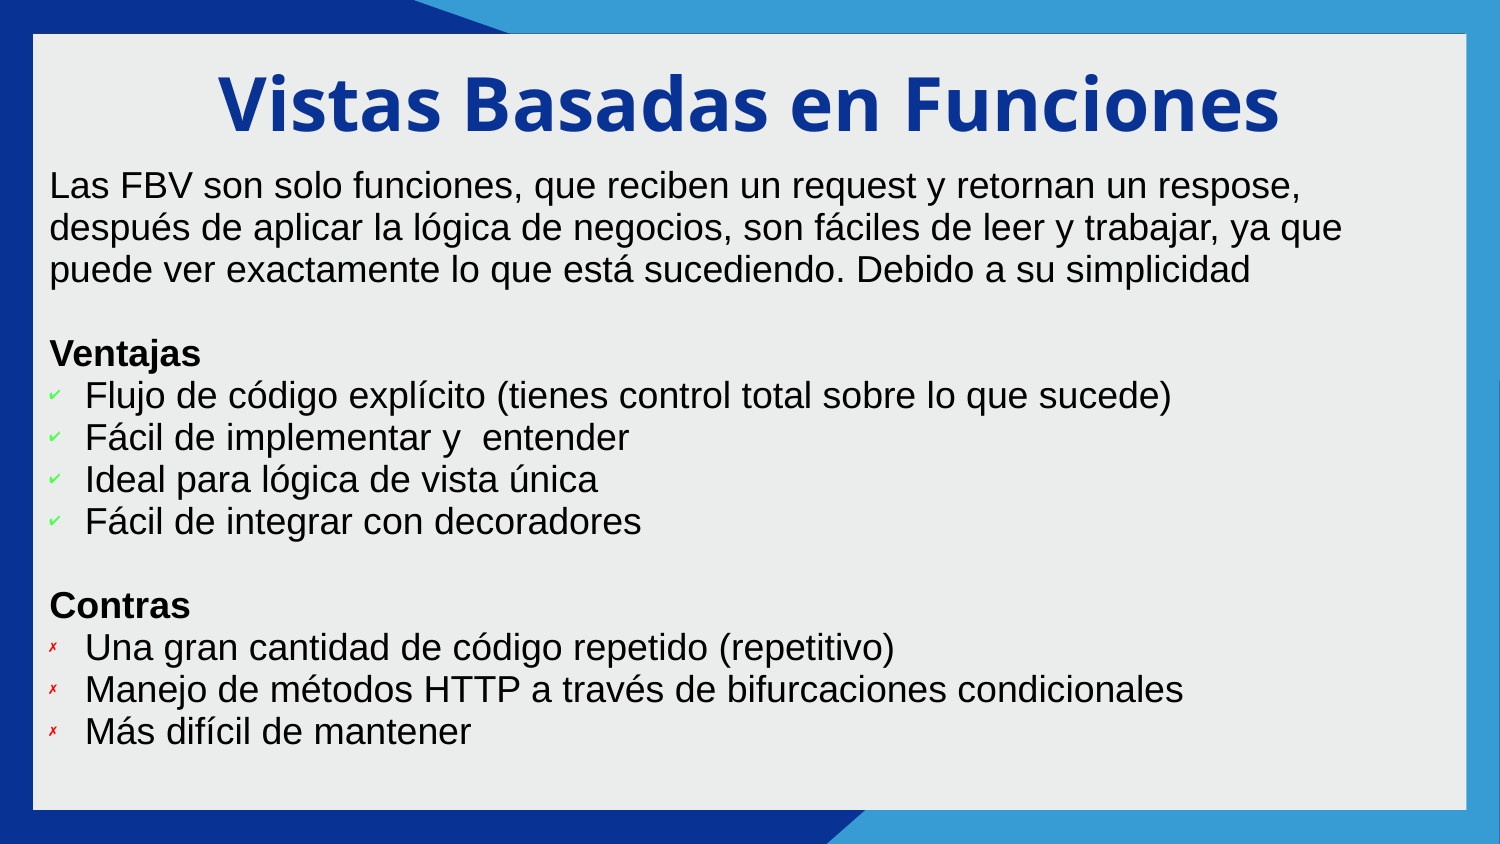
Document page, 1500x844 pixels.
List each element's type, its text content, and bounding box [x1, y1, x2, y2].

title Vistas Basadas en Funciones [34, 36, 1466, 178]
text_box Las FBV son solo funciones, que reciben un request y retornan un respose, después de aplicar la lógica de negocios, son fáciles de leer y trabajar, ya que puede ver exactamente lo que está sucediendo. Debido a su simplicidad Ventajas Flujo de código explícito (tienes control total sobre lo que sucede) Fácil de implementar y entender Ideal para lógica de vista única Fácil de integrar con decoradores Contras Una gran cantidad de código repetido (repetitivo) Manejo de métodos HTTP a través de bifurcaciones condicionales Más difícil de mantener [34, 157, 1447, 802]
